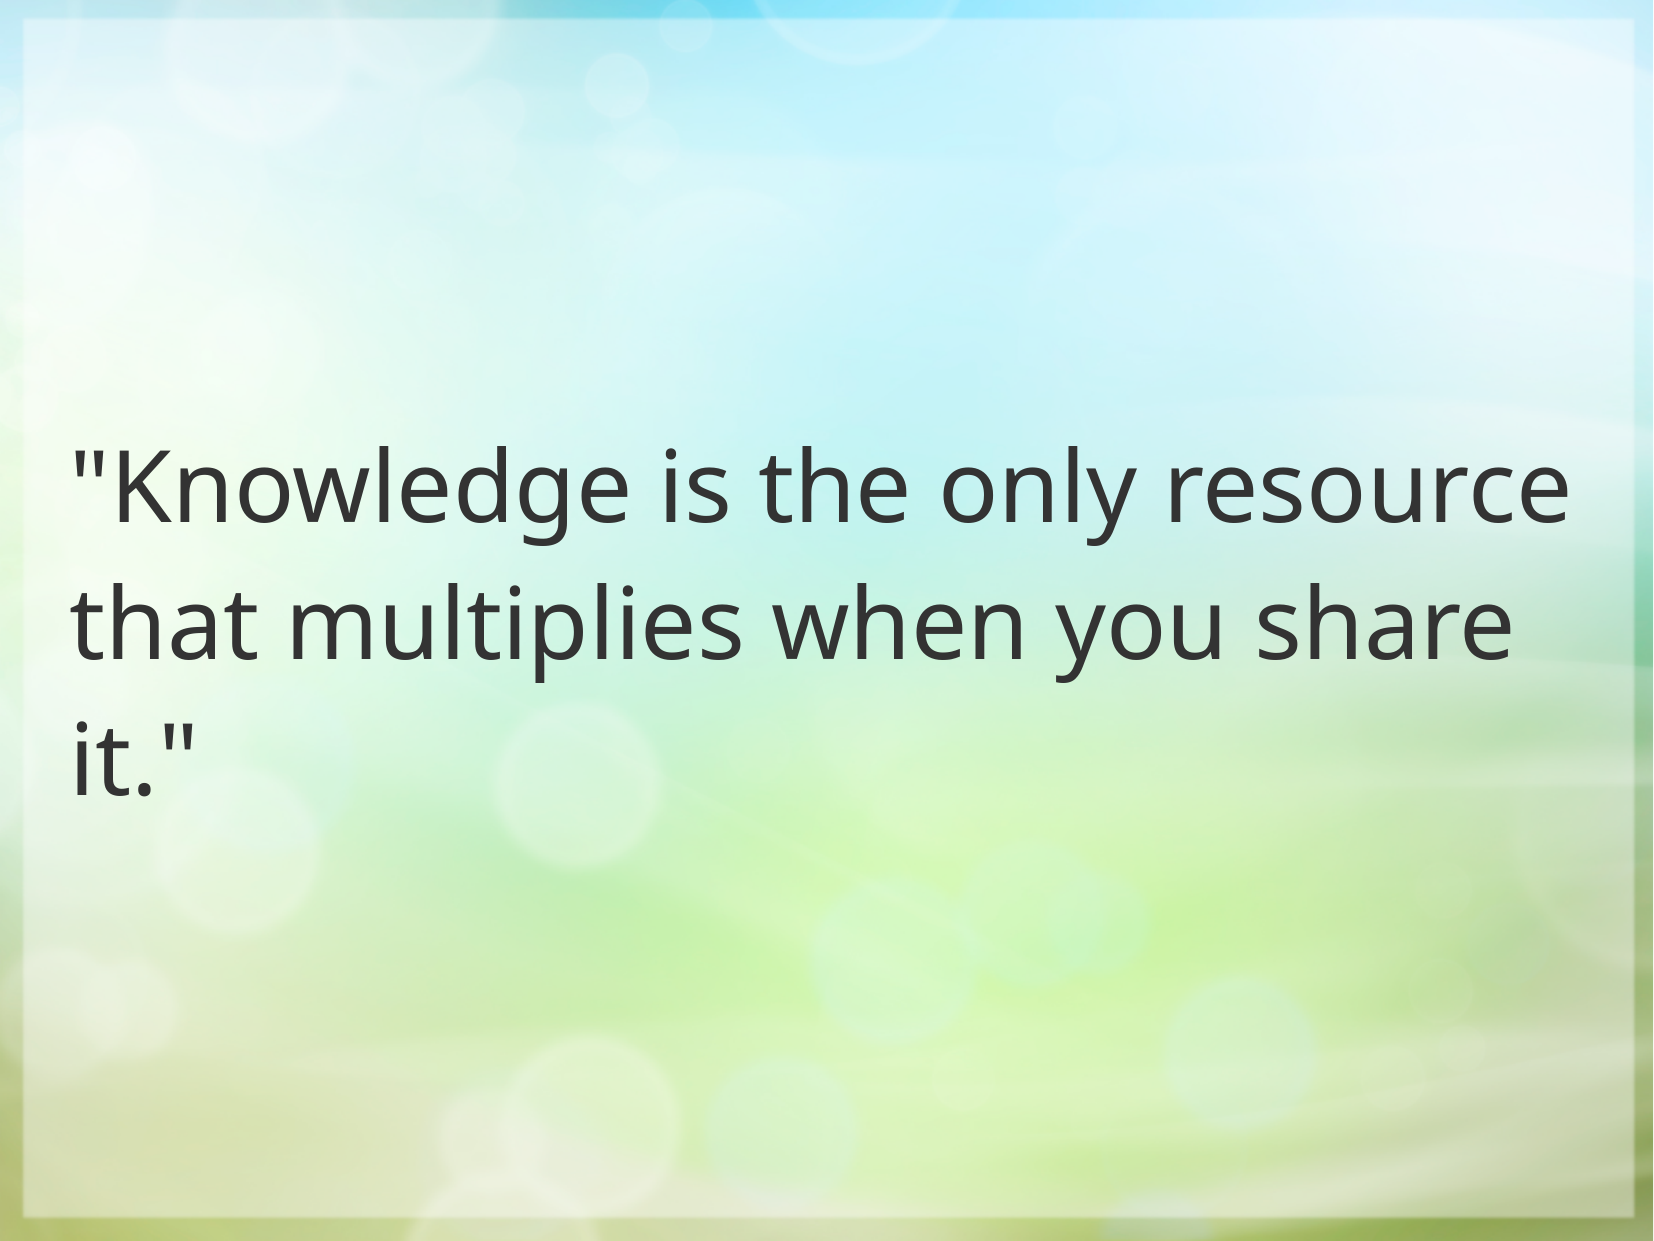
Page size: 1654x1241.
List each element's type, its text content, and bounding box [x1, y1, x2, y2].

picture [0, 0, 1654, 1241]
subtitle "Knowledge is the only resource that multiplies when you share it." [69, 492, 1584, 748]
